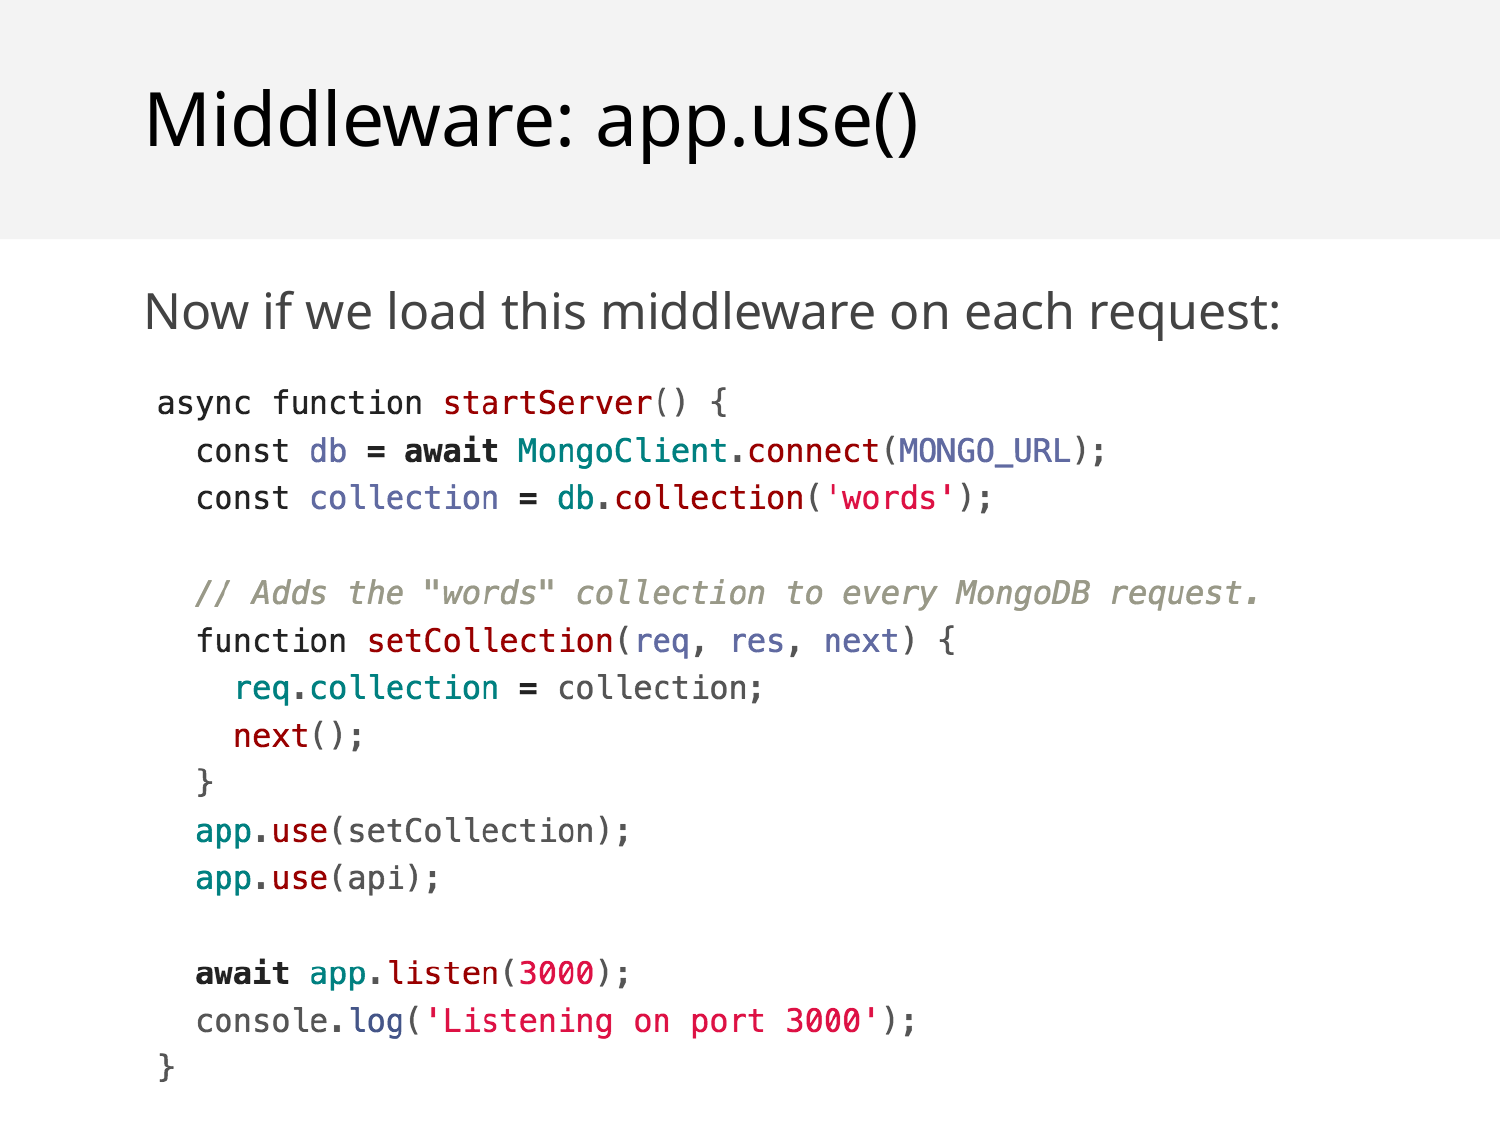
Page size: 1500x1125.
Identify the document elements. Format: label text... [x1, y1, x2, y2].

picture [138, 378, 1267, 1083]
title Middleware: app.use() [128, 56, 1372, 183]
list Now if we load this middleware on each request: [128, 255, 1372, 651]
